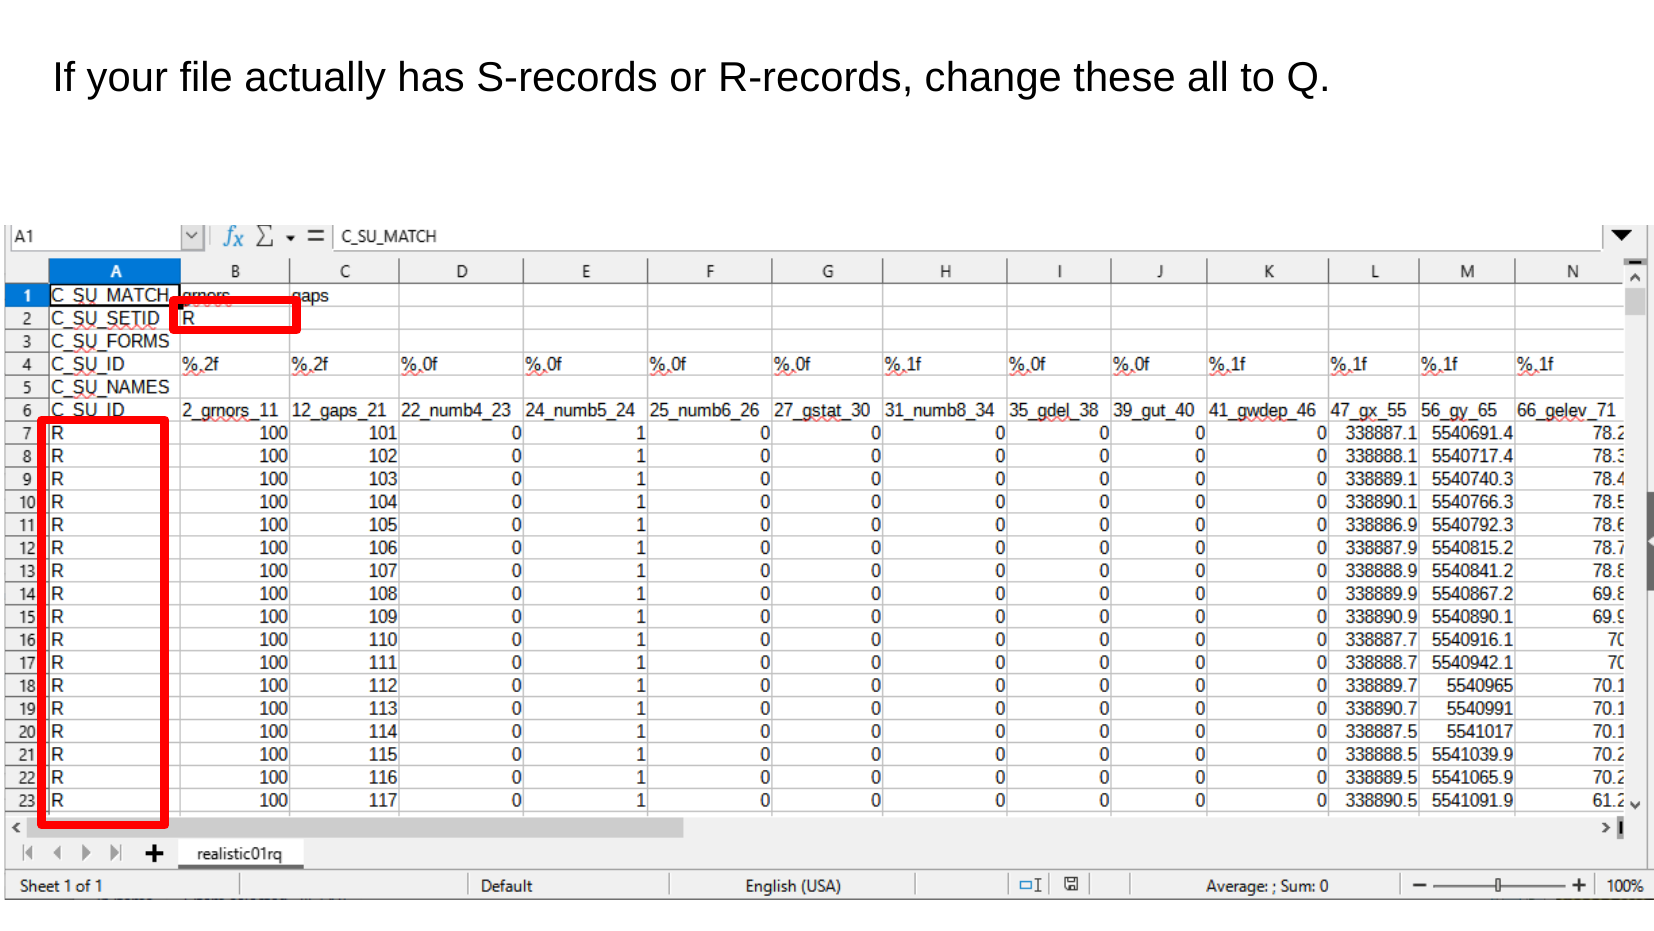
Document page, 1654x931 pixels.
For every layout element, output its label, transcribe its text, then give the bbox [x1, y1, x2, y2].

text_box [173, 300, 297, 331]
text_box [41, 420, 165, 826]
text_box If your file actually has S-records or R-records, change these all to Q. [37, 0, 1654, 248]
picture [4, 225, 1654, 901]
